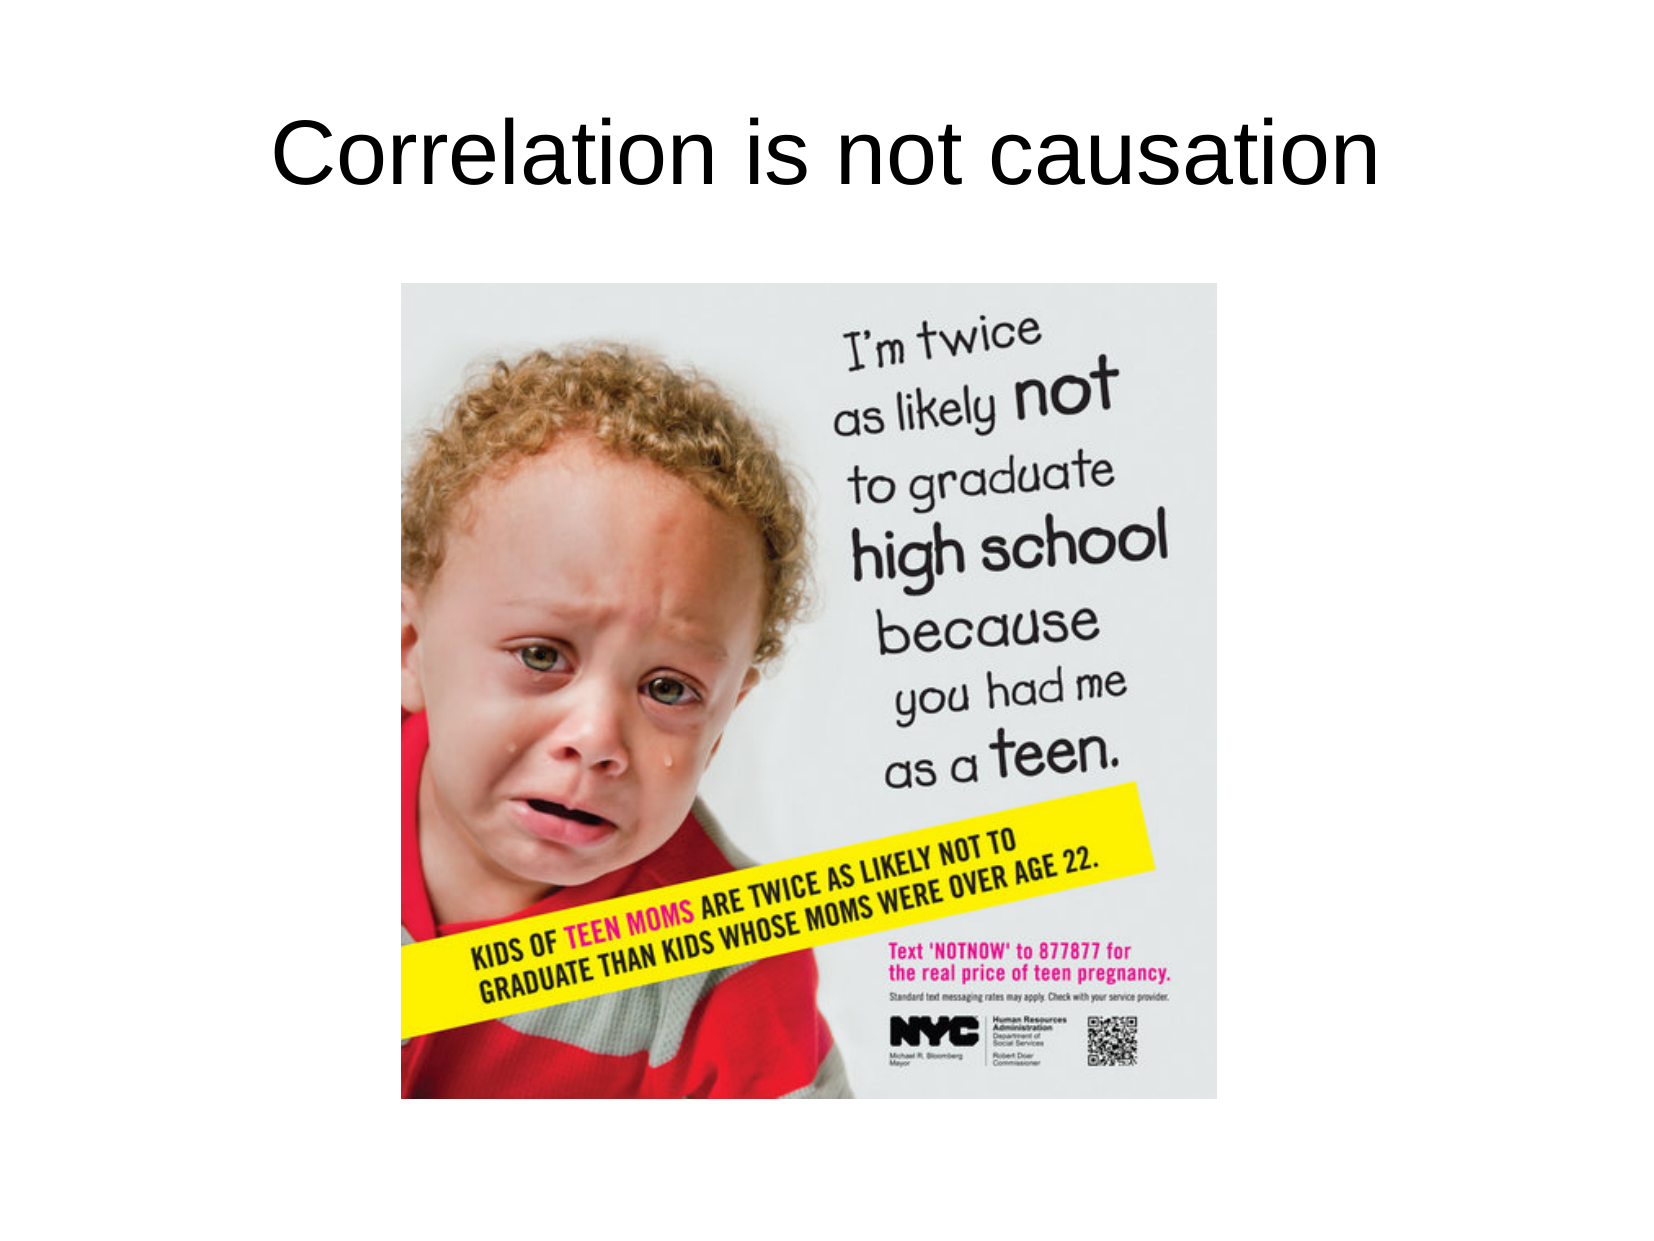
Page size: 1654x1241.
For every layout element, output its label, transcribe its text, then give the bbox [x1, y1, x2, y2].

title Correlation is not causation [82, 49, 1571, 257]
picture [401, 283, 1217, 1099]
